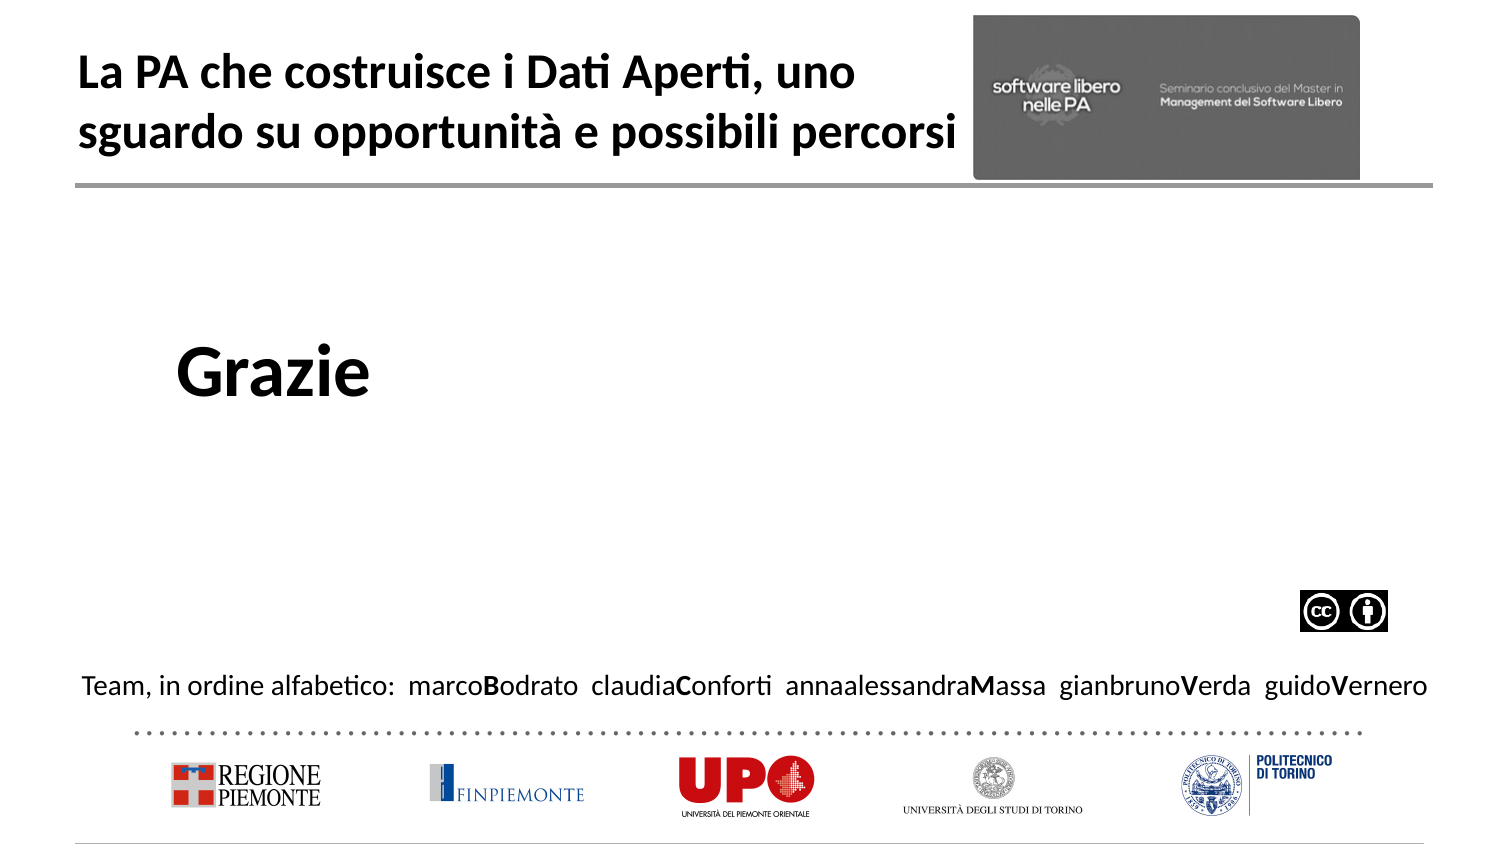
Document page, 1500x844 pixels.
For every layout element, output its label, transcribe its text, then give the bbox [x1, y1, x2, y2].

title [127, 14, 972, 180]
picture [75, 721, 1426, 843]
text_box La PA che costruisce i Dati Aperti, uno sguardo su opportunità e possibili percorsi [60, 30, 127, 179]
text_box Grazie [114, 277, 1431, 646]
picture [1300, 590, 1388, 632]
picture [972, 14, 1360, 180]
text_box Team, in ordine alfabetico: marcoBodrato claudiaConforti annaalessandraMassa gianbrunoVerda guidoVernero [62, 658, 1447, 709]
